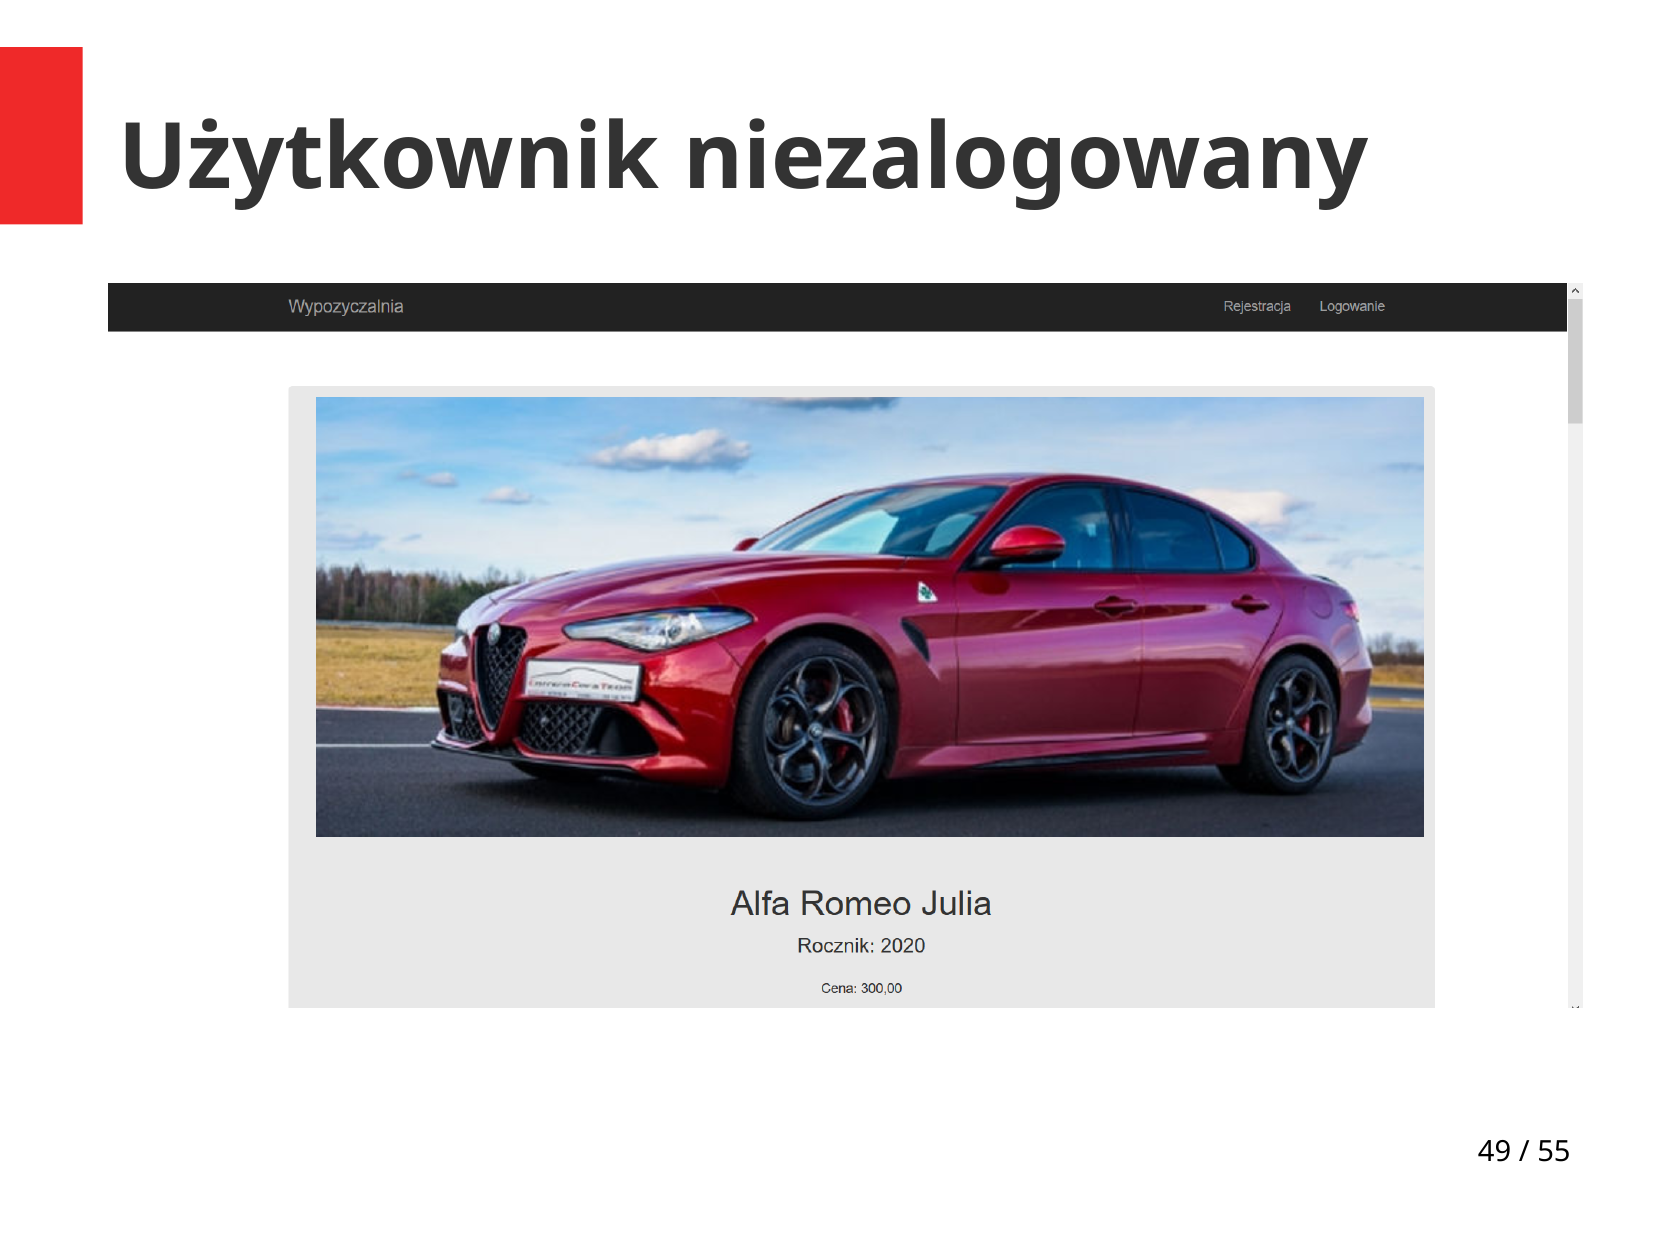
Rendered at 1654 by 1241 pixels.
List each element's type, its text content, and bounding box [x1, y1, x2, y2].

title Użytkownik niezalogowany [118, 49, 1571, 257]
picture [108, 283, 1583, 1008]
